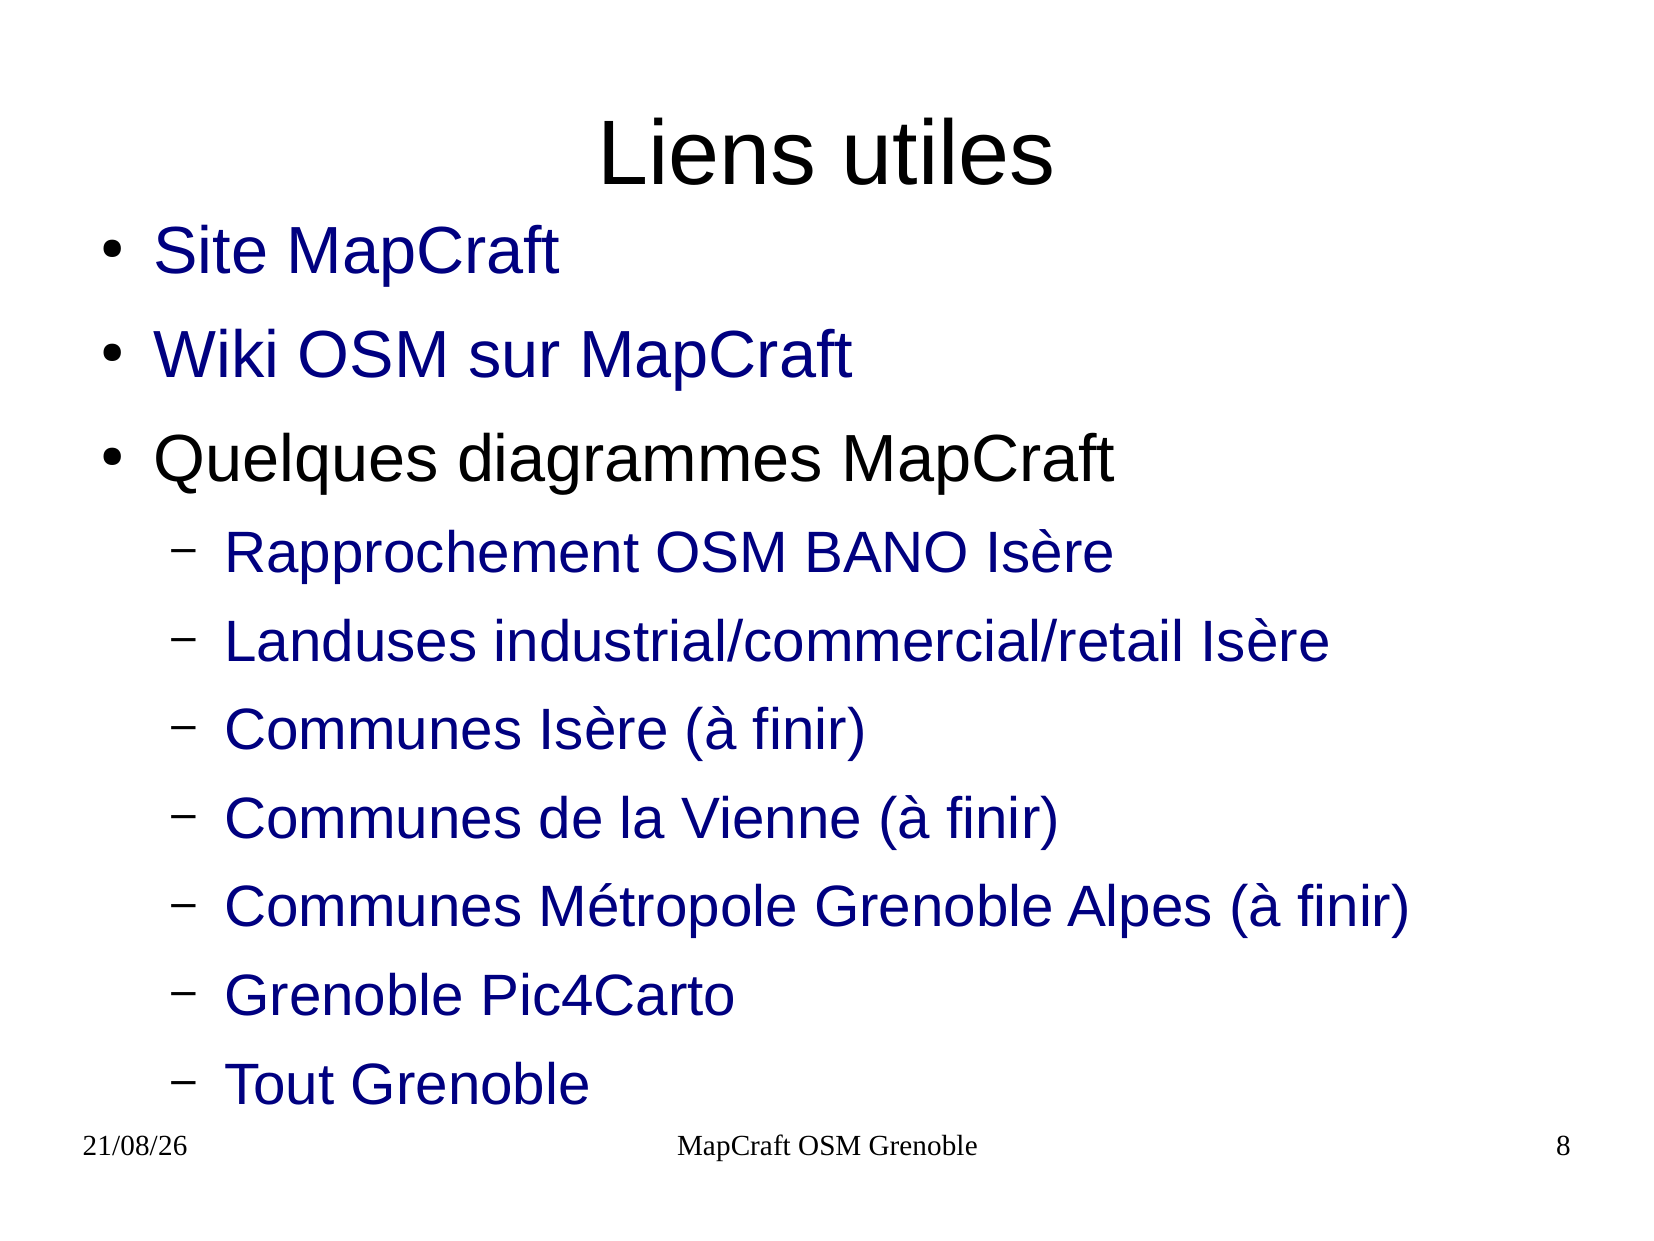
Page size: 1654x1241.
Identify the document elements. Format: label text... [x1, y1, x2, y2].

title Liens utiles [82, 49, 1571, 212]
list Site MapCraft Wiki OSM sur MapCraft Quelques diagrammes MapCraft Rapprochement OSM BANO Isère Landuses industrial/commercial/retail Isère Communes Isère (à finir) Communes de la Vienne (à finir) Communes Métropole Grenoble Alpes (à finir) Grenoble Pic4Carto Tout Grenoble [82, 212, 1571, 1205]
